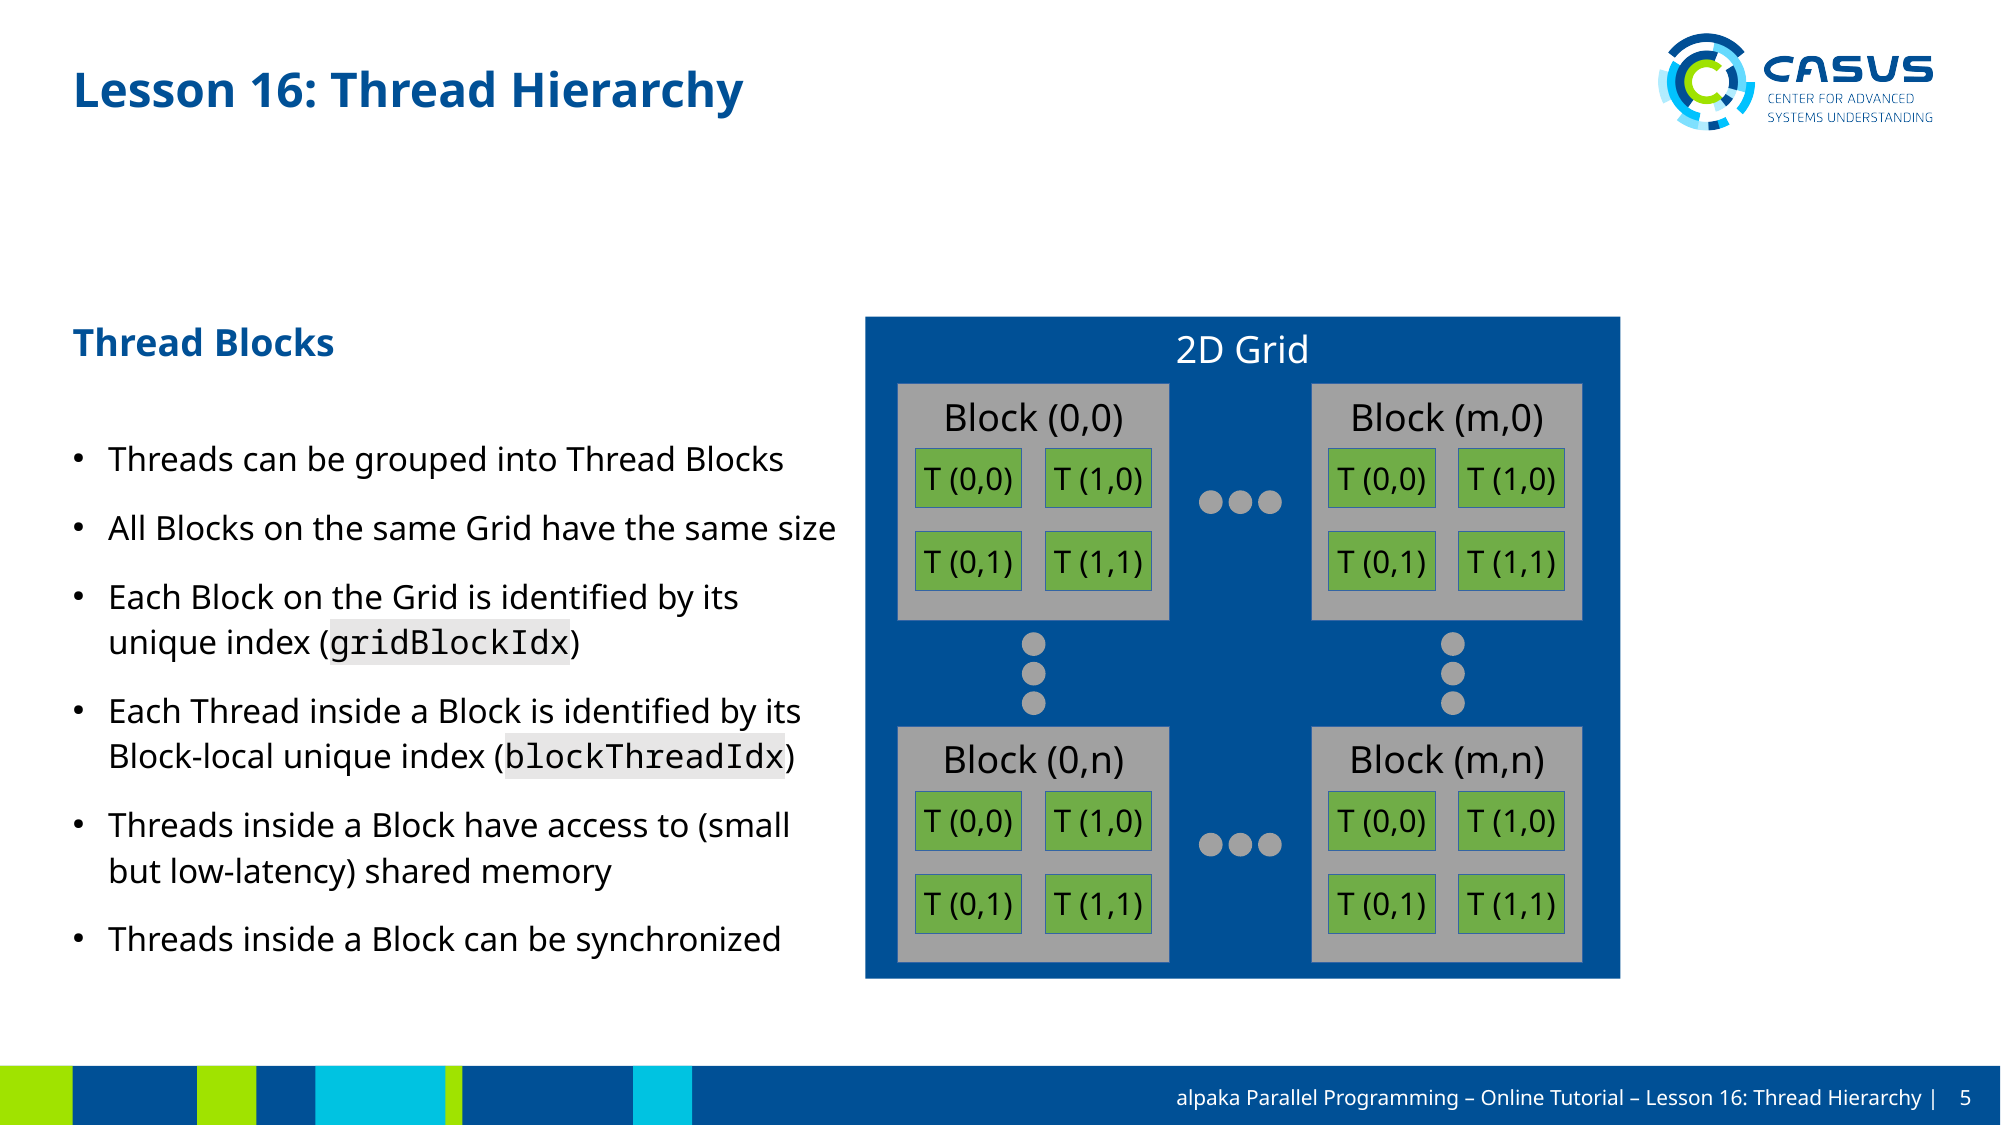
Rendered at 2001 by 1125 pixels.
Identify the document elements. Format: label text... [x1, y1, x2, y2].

text_box [1228, 832, 1253, 857]
text_box T (1,1) [1045, 874, 1152, 934]
text_box [1021, 691, 1046, 716]
text_box T (0,0) [915, 448, 1022, 508]
text_box T (0,1) [1328, 874, 1436, 934]
text_box Block (m,n) [1311, 726, 1583, 963]
text_box T (1,0) [1458, 791, 1565, 851]
picture [1658, 33, 1933, 131]
text_box T (1,0) [1045, 791, 1152, 851]
text_box [1198, 832, 1223, 857]
text_box [1441, 691, 1465, 715]
text_box Block (0,0) [897, 383, 1170, 621]
text_box T (0,1) [915, 531, 1022, 591]
text_box T (1,1) [1458, 874, 1565, 934]
text_box [1198, 490, 1223, 514]
list Thread Blocks Threads can be grouped into Thread Blocks All Blocks on the same Grid have the same size Each Block on the Grid is identified by its unique index (gridBlockIdx) Each Thread inside a Block is identified by its Block-local unique index (blockThreadIdx) Threads inside a Block have access to (small but low-latency) shared memory Threads inside a Block can be synchronized [72, 316, 839, 979]
text_box T (0,0) [915, 791, 1022, 851]
text_box Block (0,n) [897, 726, 1170, 963]
text_box 2D Grid [865, 316, 1621, 979]
text_box [1021, 661, 1046, 686]
text_box T (0,1) [915, 874, 1022, 934]
text_box T (1,0) [1458, 448, 1565, 508]
text_box T (0,1) [1328, 531, 1436, 591]
text_box T (1,0) [1045, 448, 1152, 508]
text_box T (0,0) [1328, 791, 1436, 851]
text_box Block (m,0) [1311, 383, 1583, 621]
text_box [1228, 490, 1253, 515]
text_box T (0,0) [1328, 448, 1436, 508]
text_box [1441, 632, 1465, 656]
text_box [1258, 832, 1282, 857]
text_box T (1,1) [1045, 531, 1152, 591]
title Lesson 16: Thread Hierarchy [72, 54, 1620, 123]
text_box T (1,1) [1458, 531, 1565, 591]
text_box [1441, 661, 1465, 686]
text_box [1258, 490, 1282, 515]
text_box [1021, 632, 1046, 656]
